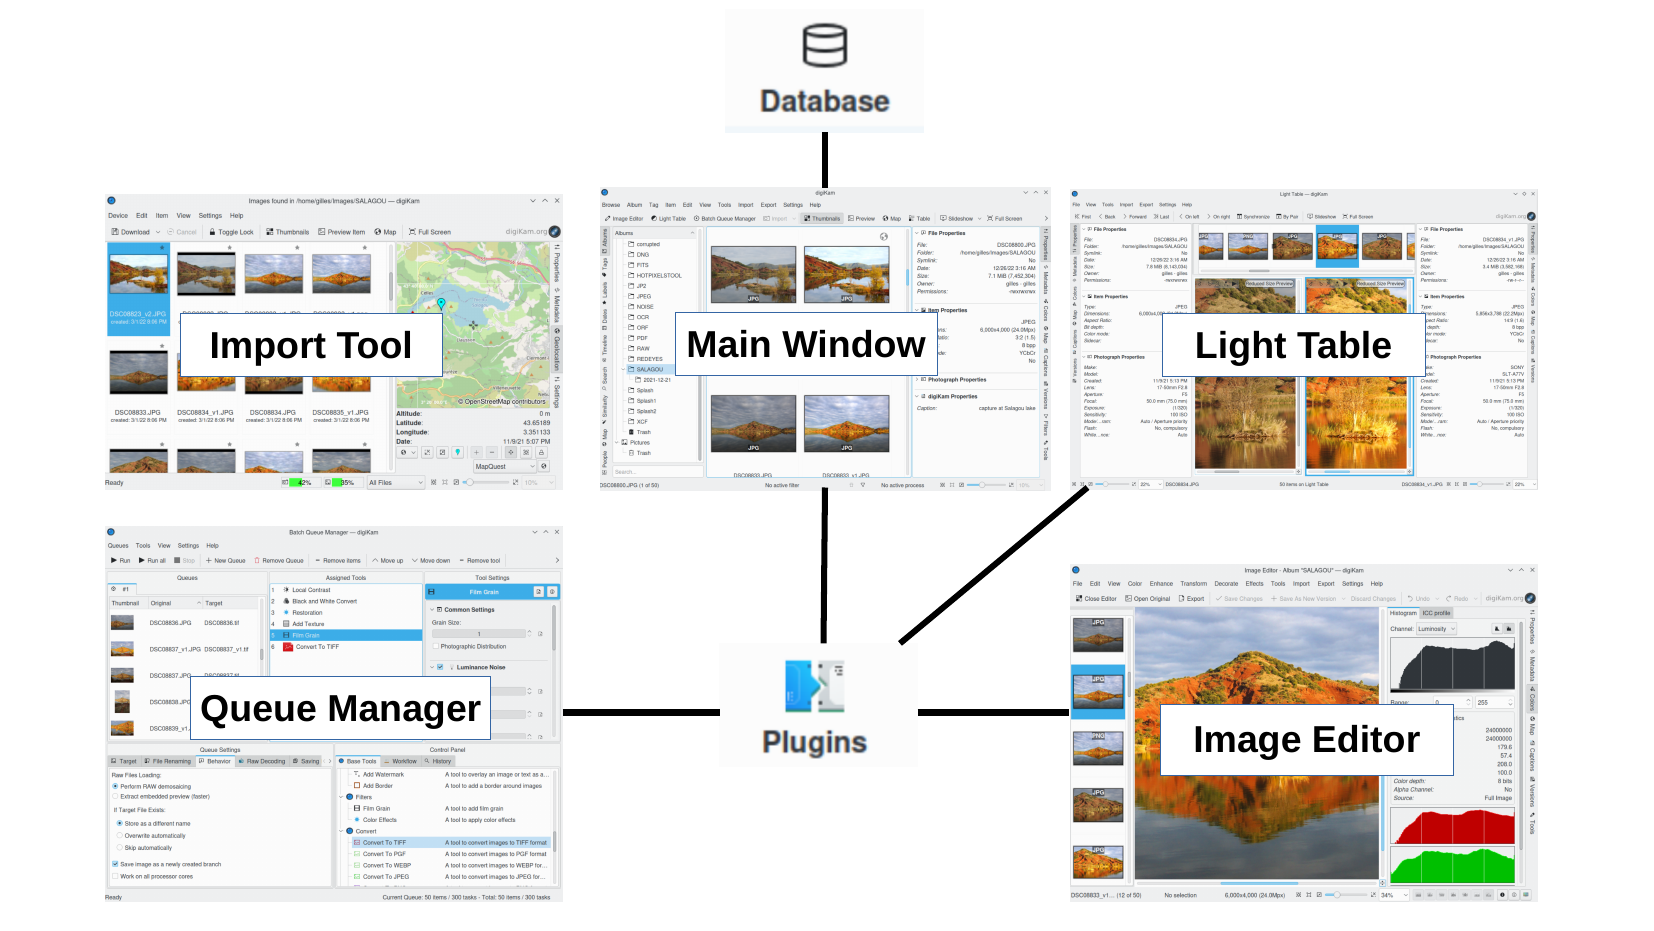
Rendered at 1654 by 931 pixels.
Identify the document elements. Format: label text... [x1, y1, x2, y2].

text_box Light Table [1162, 313, 1426, 377]
picture [719, 643, 918, 767]
picture [1070, 189, 1538, 490]
picture [1070, 564, 1538, 902]
text_box Image Editor [1160, 704, 1454, 776]
text_box Queue Manager [190, 676, 491, 740]
text_box Import Tool [180, 313, 443, 377]
picture [725, 9, 924, 133]
text_box Main Window [675, 312, 938, 376]
picture [600, 187, 1051, 491]
picture [105, 526, 563, 902]
picture [105, 194, 563, 490]
